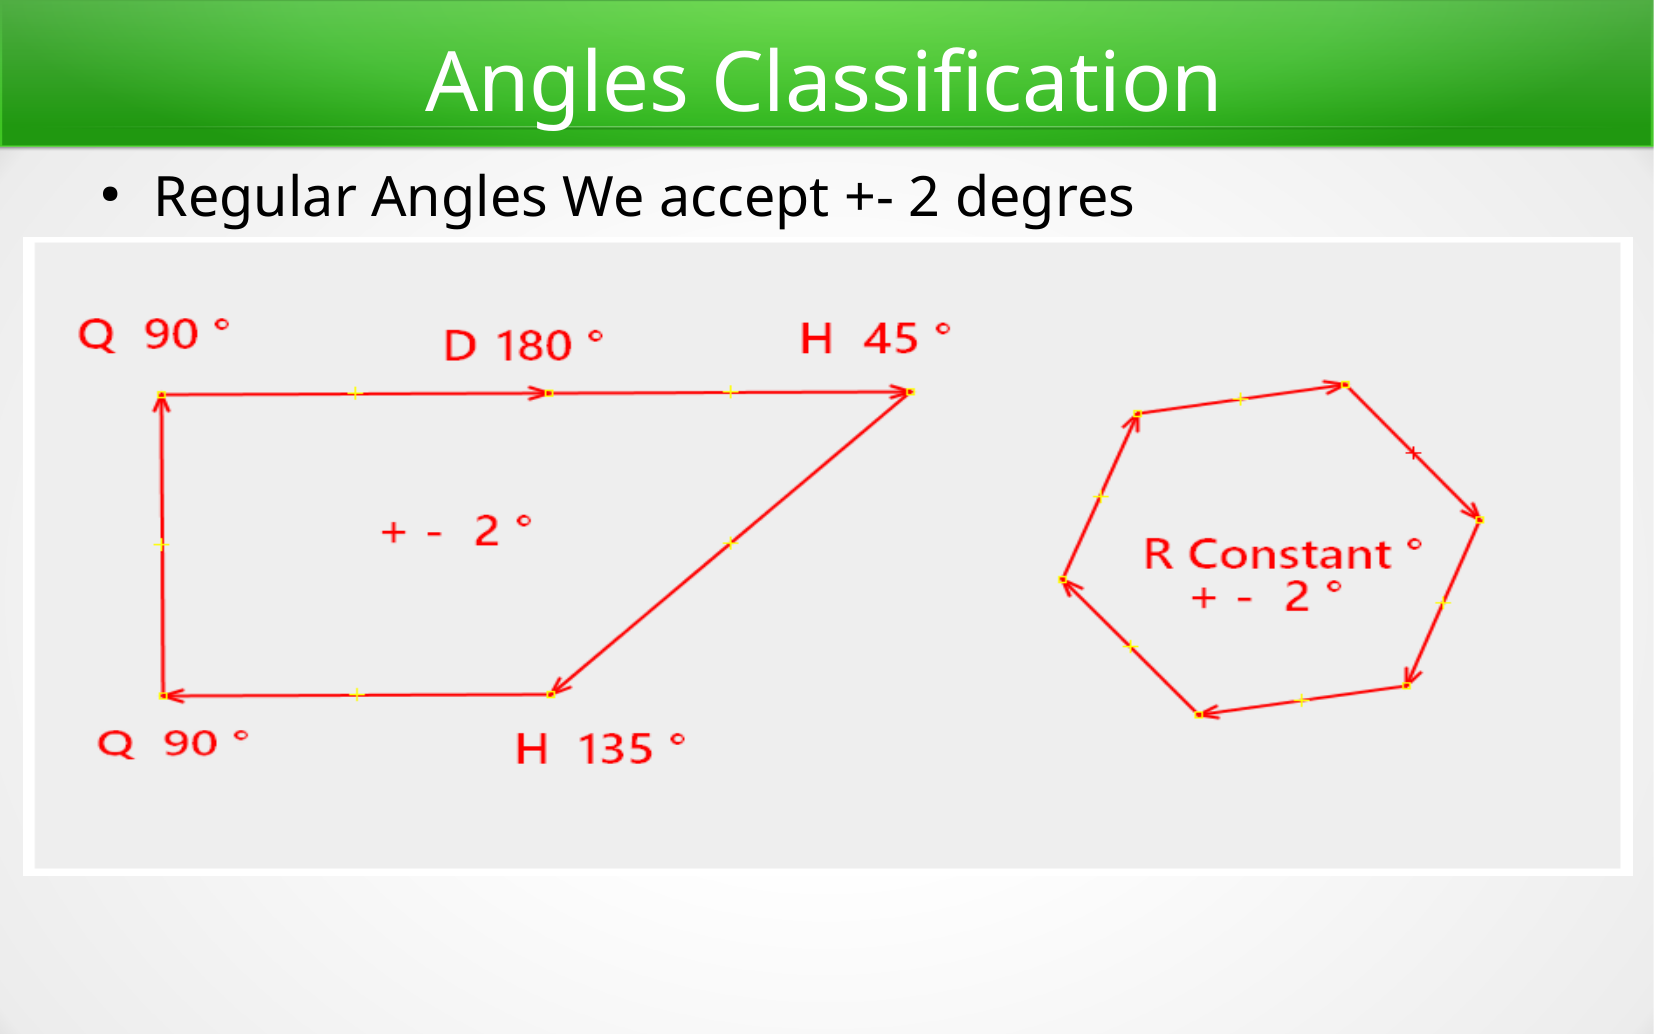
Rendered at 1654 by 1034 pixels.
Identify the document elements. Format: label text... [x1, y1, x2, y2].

list Regular Angles We accept +- 2 degres [82, 157, 1571, 965]
title Angles Classification [80, 0, 1569, 188]
picture [0, 0, 1654, 1034]
